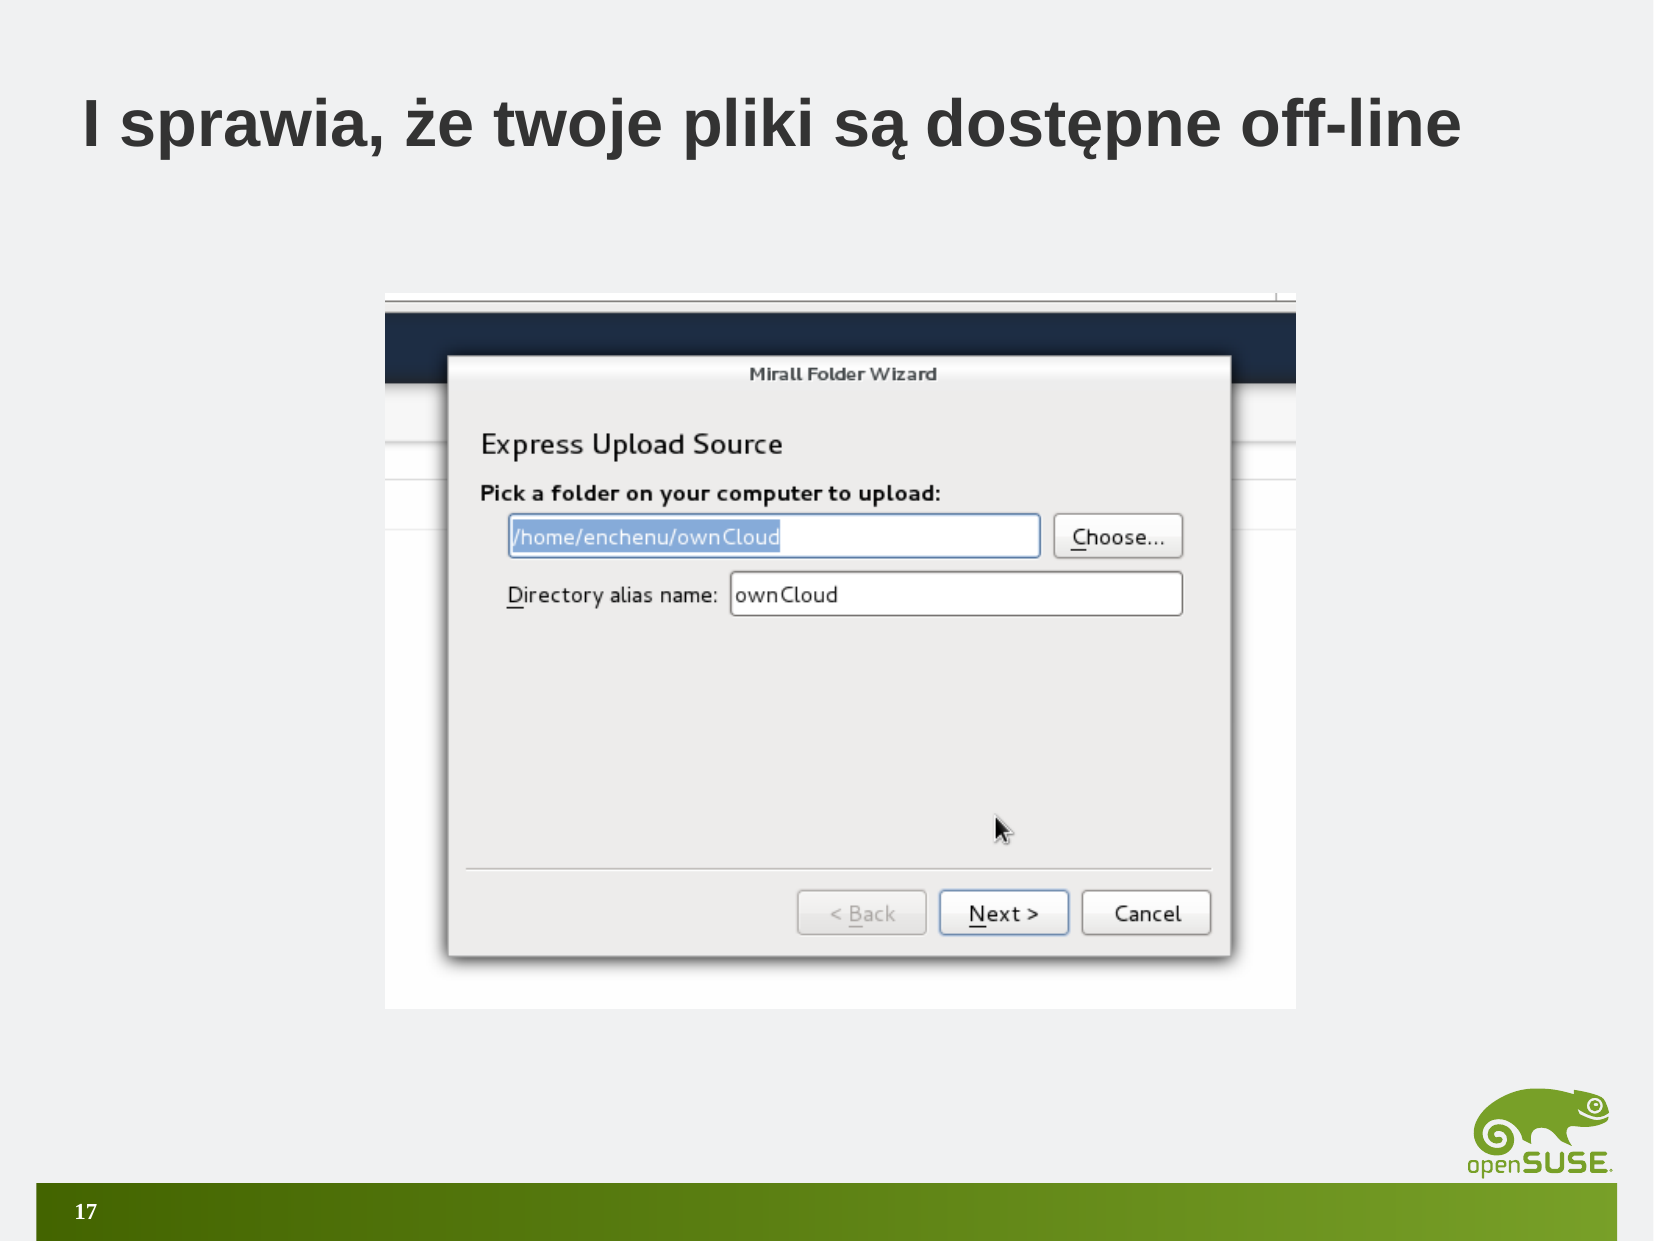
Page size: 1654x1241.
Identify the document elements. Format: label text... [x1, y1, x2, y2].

picture [0, 0, 1654, 1241]
title I sprawia, że twoje pliki są dostępne off-line [82, 49, 1571, 198]
